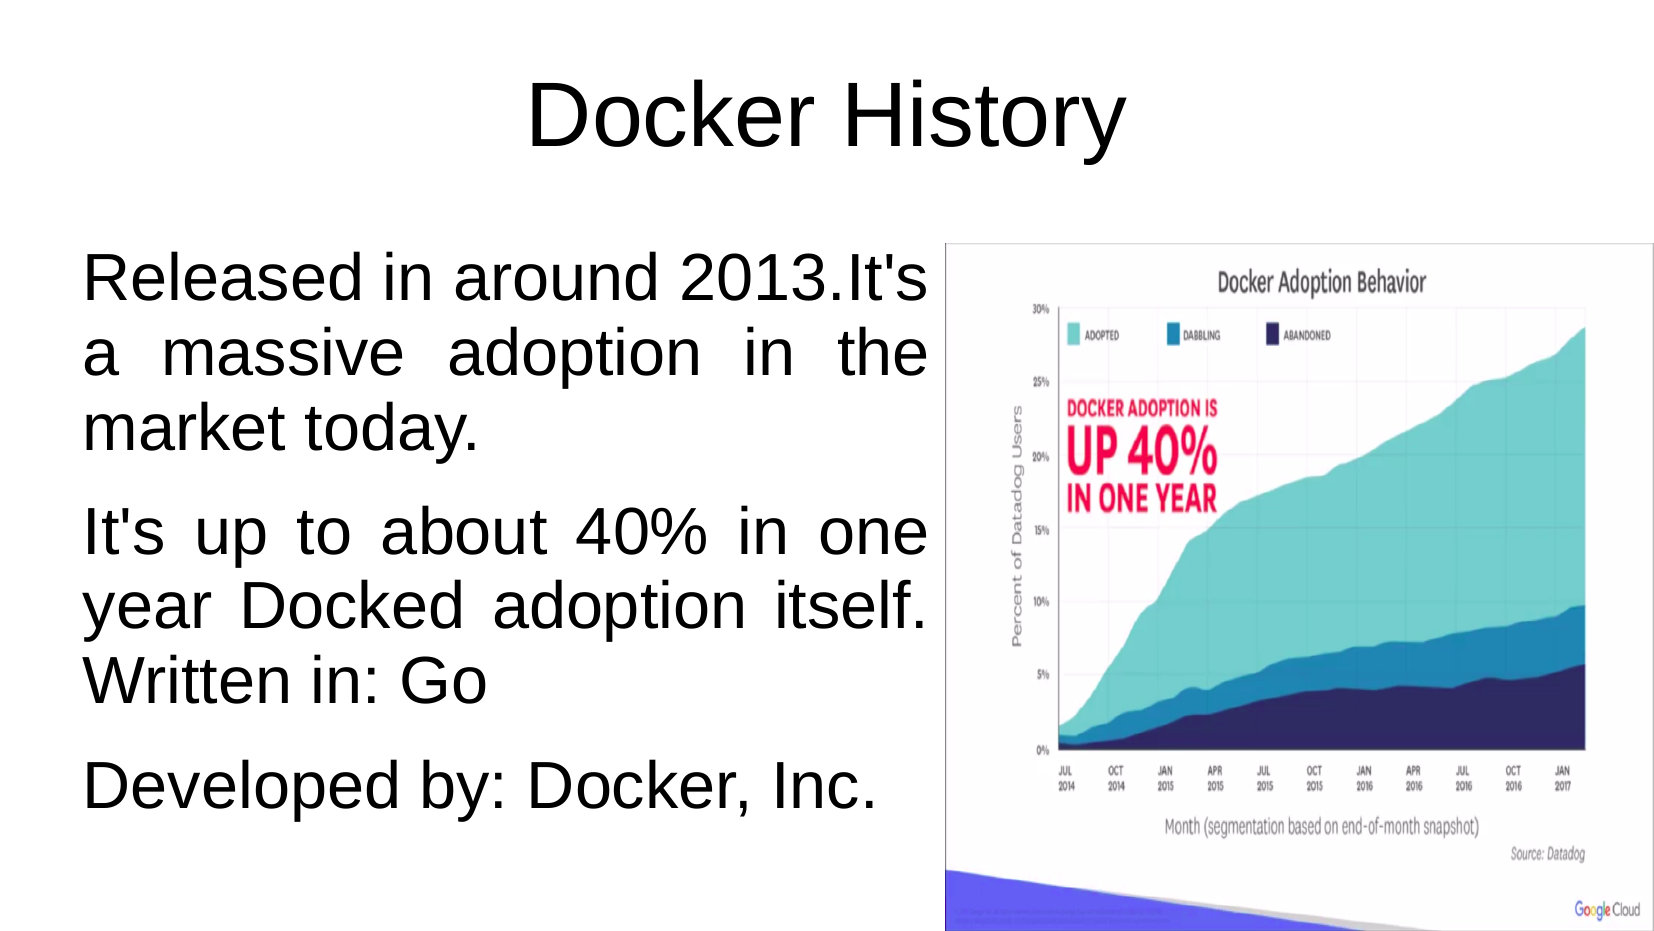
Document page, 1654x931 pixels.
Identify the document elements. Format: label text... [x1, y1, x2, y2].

list Released in around 2013.It's a massive adoption in the market today. It's up to about 40% in one year Docked adoption itself. Written in: Go Developed by: Docker, Inc. [82, 240, 931, 826]
picture [945, 243, 1654, 931]
title Docker History [82, 63, 1571, 167]
